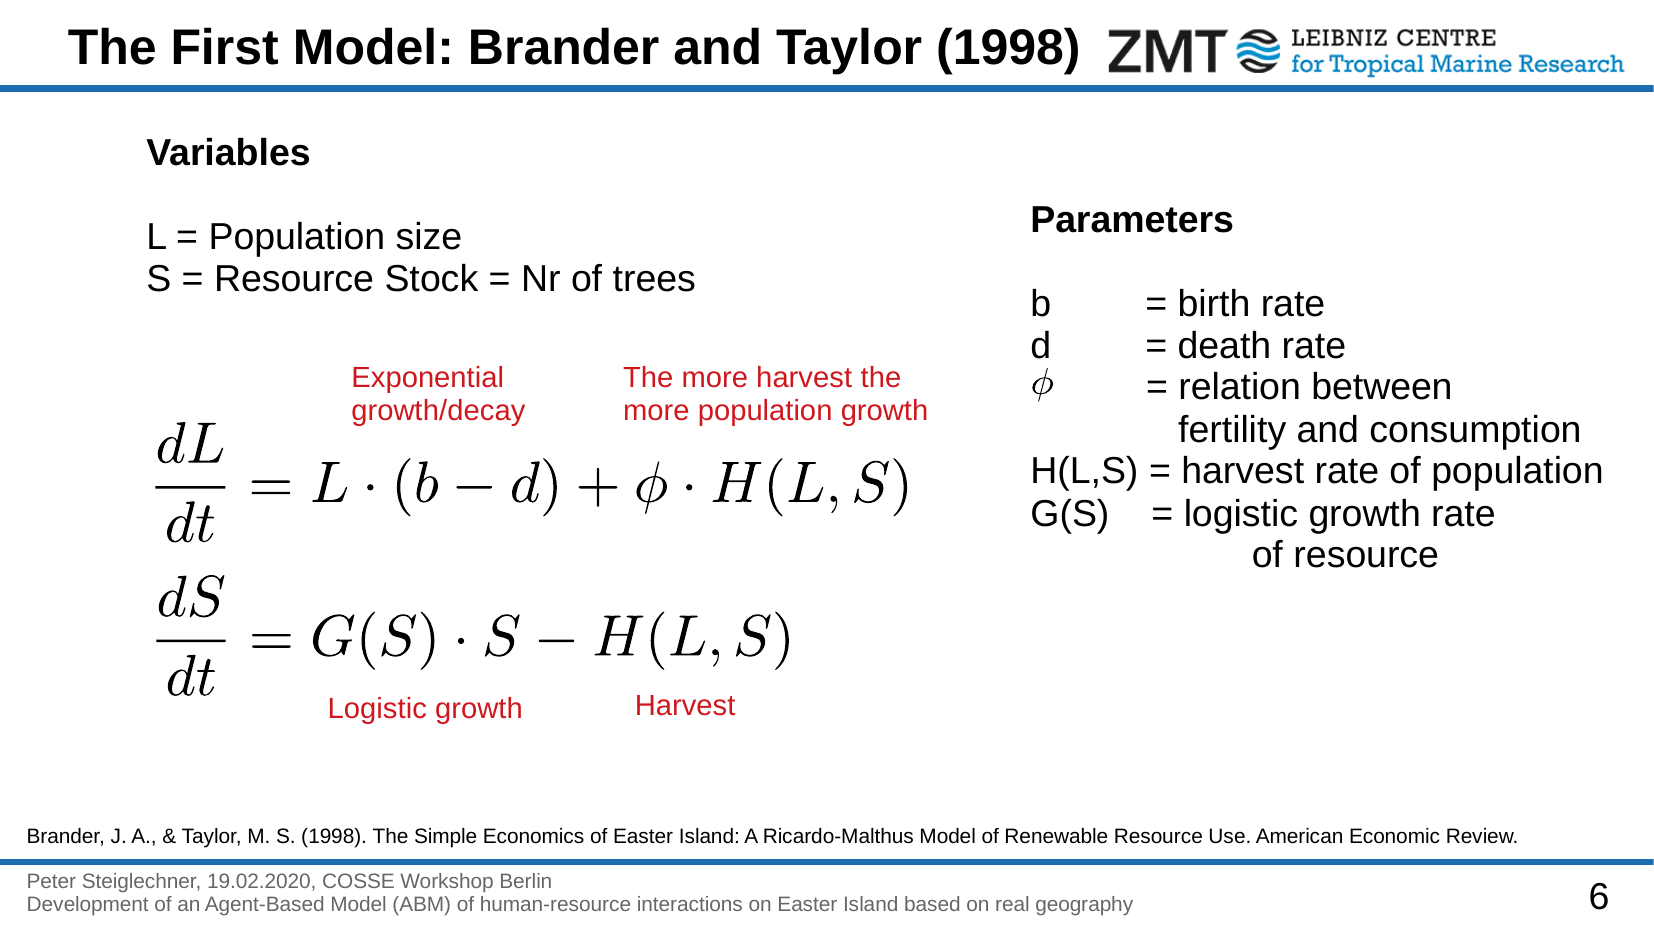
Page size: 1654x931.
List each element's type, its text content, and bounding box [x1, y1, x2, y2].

text_box Exponential growth/decay [336, 353, 608, 434]
picture [1086, 1, 1654, 85]
text_box Parameters b = birth rate d = death rate = relation between fertility and consumption H(L,S) = harvest rate of population G(S) = logistic growth rate of resource [1015, 190, 1654, 931]
text_box Variables L = Population size S = Resource Stock = Nr of trees [131, 139, 900, 308]
text_box Brander, J. A., & Taylor, M. S. (1998). The Simple Economics of Easter Island: A Ricardo-Malthus Model of Renewable Resource Use. American Economic Review. [11, 817, 1534, 928]
text_box 6 [1482, 868, 1625, 925]
text_box [147, 575, 789, 723]
text_box [1032, 367, 1054, 402]
text_box The more harvest the more population growth [608, 353, 968, 467]
text_box Logistic growth [312, 685, 656, 766]
text_box [155, 422, 908, 543]
text_box The First Model: Brander and Taylor (1998) [53, 12, 1123, 139]
text_box Harvest [620, 681, 963, 762]
